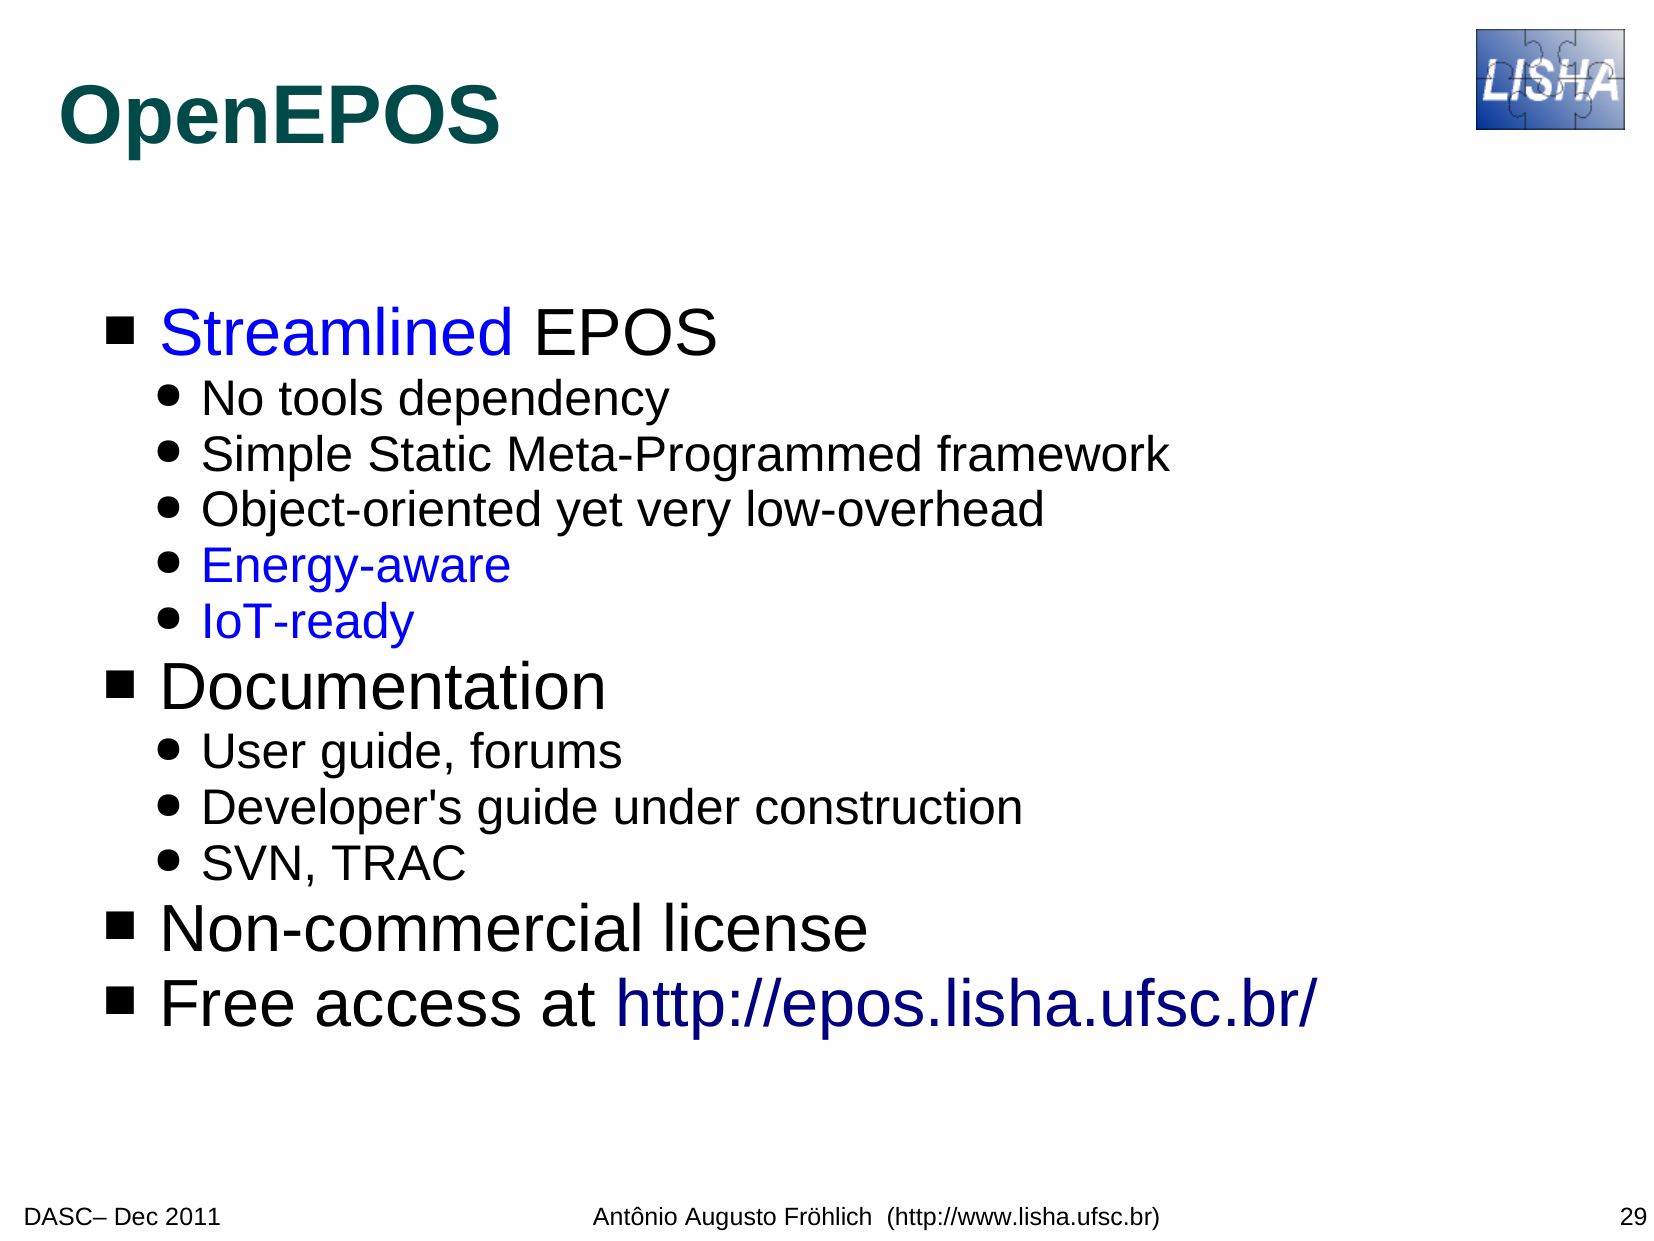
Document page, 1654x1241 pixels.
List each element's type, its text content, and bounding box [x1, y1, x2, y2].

picture [1476, 29, 1625, 130]
list Streamlined EPOS No tools dependency Simple Static Meta-Programmed framework Object-oriented yet very low-overhead Energy-aware IoT-ready Documentation User guide, forums Developer's guide under construction SVN, TRAC Non-commercial license Free access at http://epos.lisha.ufsc.br/ [59, 295, 1595, 1182]
title OpenEPOS [58, 11, 1463, 219]
